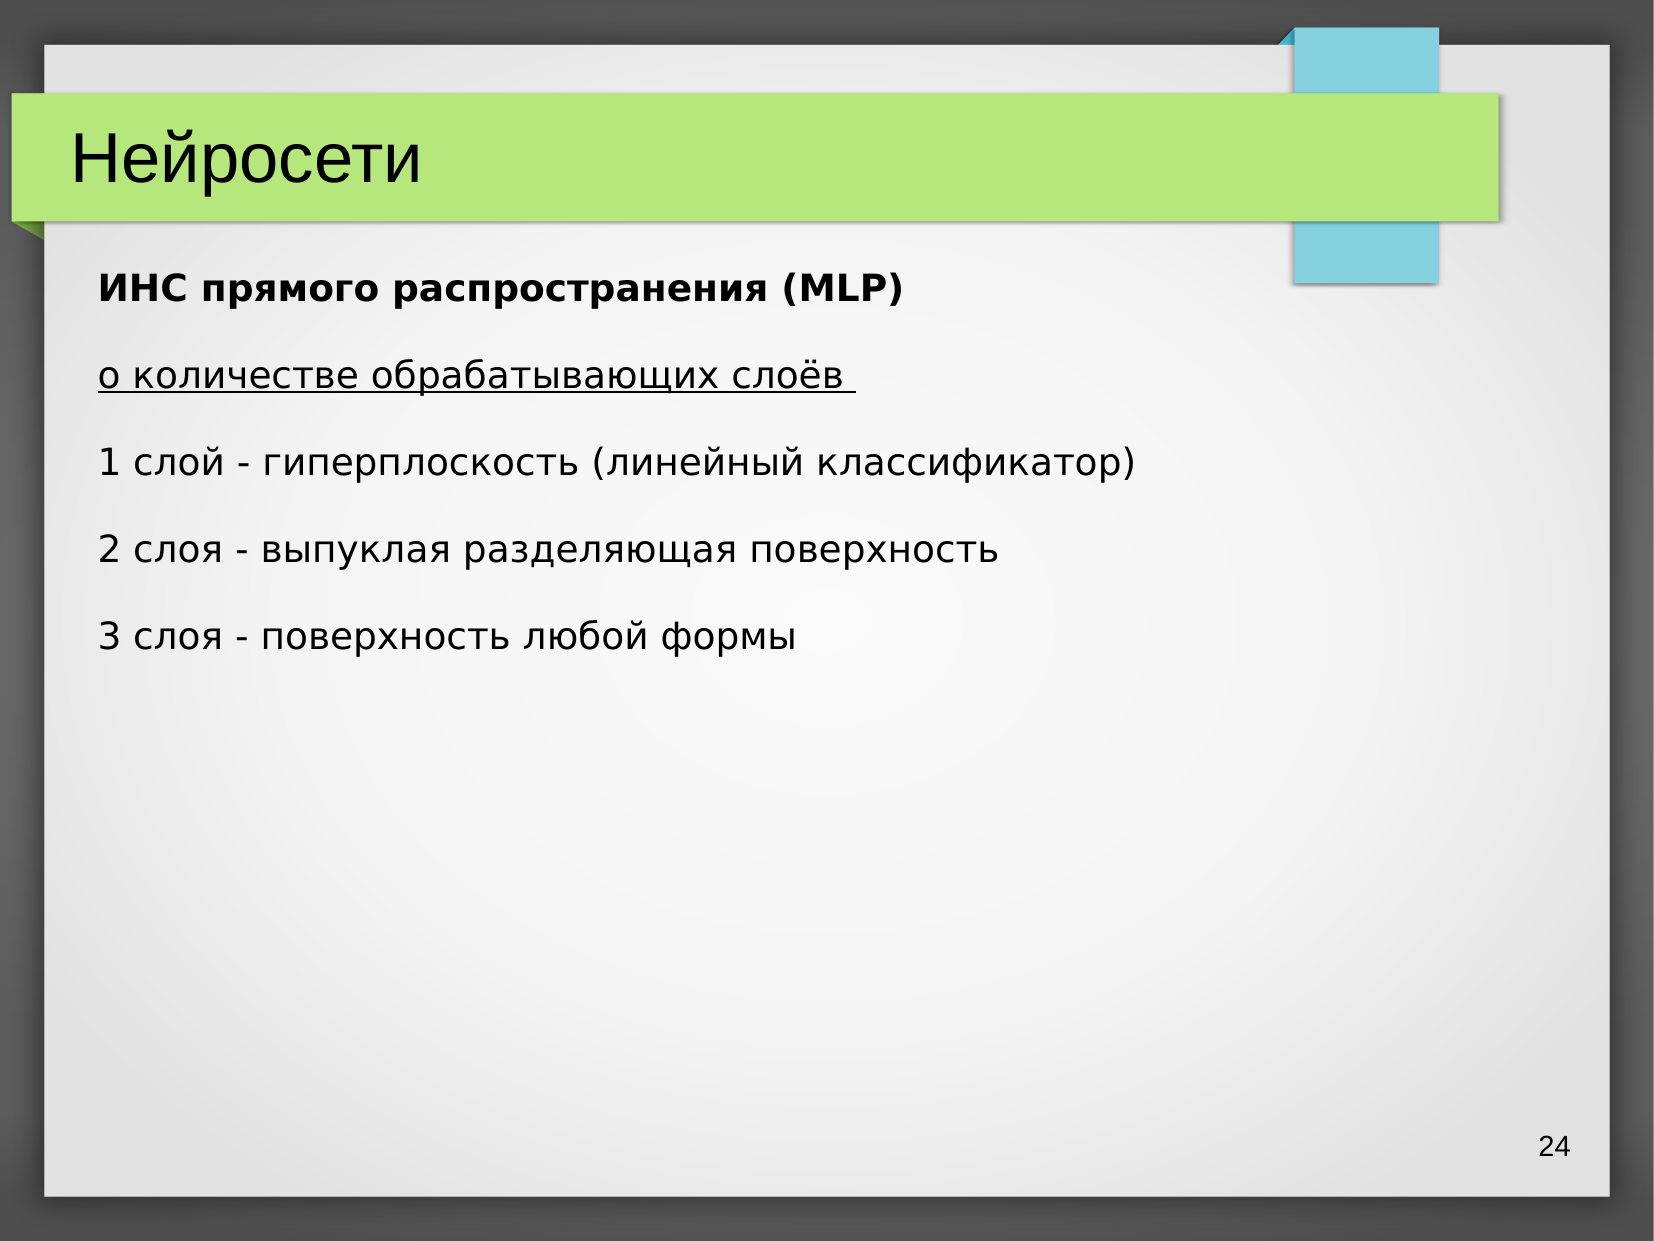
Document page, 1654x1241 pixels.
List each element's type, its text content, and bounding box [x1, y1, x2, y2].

text_box ИНС прямого распространения (MLP) о количестве обрабатывающих слоёв 1 слой - гиперплоскость (линейный классификатор) 2 слоя - выпуклая разделяющая поверхность 3 слоя - поверхность любой формы [82, 259, 1595, 666]
picture [0, 0, 1654, 1241]
title Нейросети [70, 118, 1205, 199]
